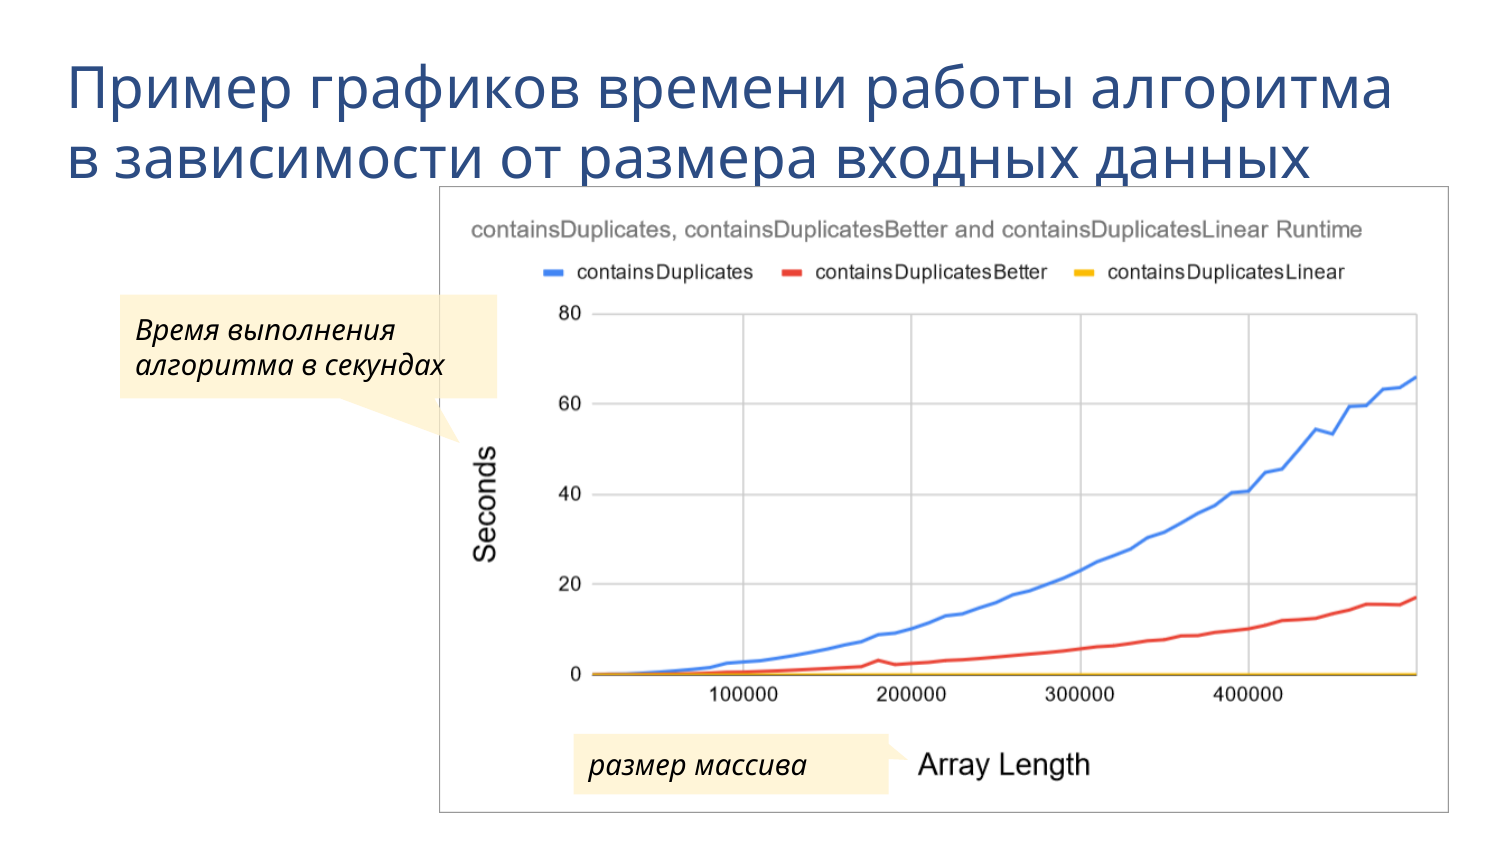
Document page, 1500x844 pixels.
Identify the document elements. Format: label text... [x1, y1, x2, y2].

picture [439, 186, 1449, 813]
text_box размер массива [573, 733, 908, 795]
title Пример графиков времени работы алгоритма в зависимости от размера входных данных [51, 35, 1449, 130]
text_box Время выполнения алгоритма в секундах [120, 294, 498, 443]
